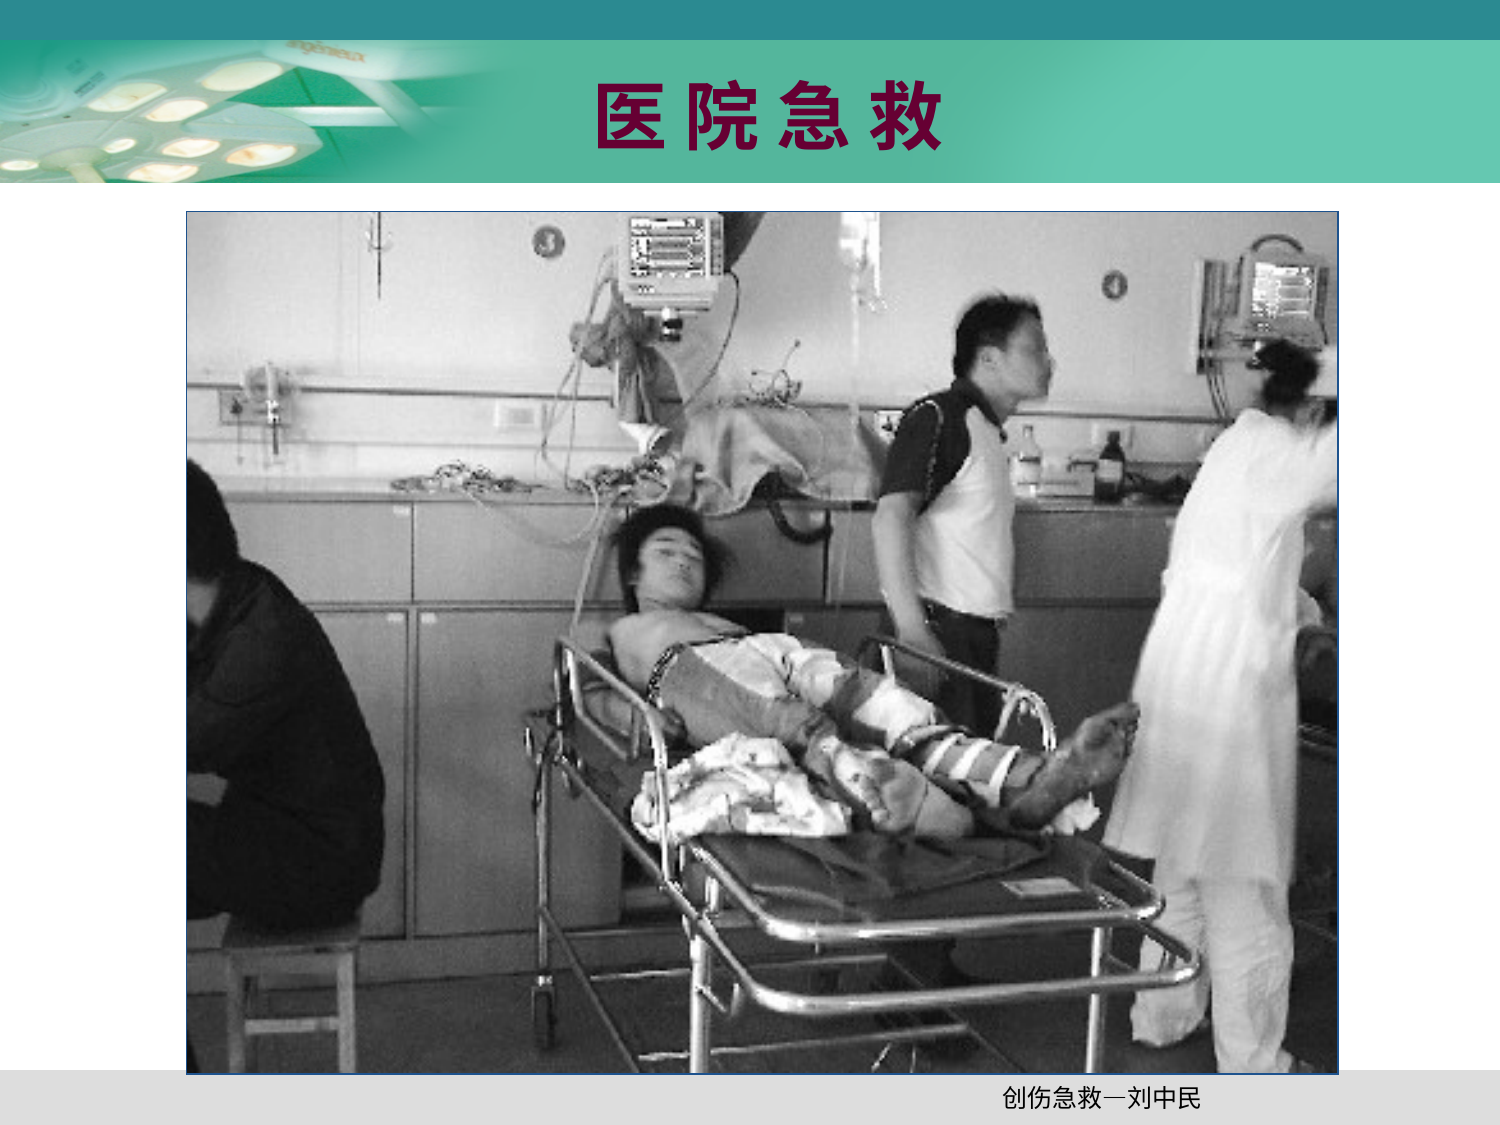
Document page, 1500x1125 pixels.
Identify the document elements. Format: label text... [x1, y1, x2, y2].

text_box 创伤急救—刘中民 [987, 1074, 1463, 1125]
picture [187, 212, 1338, 1074]
title 医 院 急 救 [87, 62, 1461, 155]
